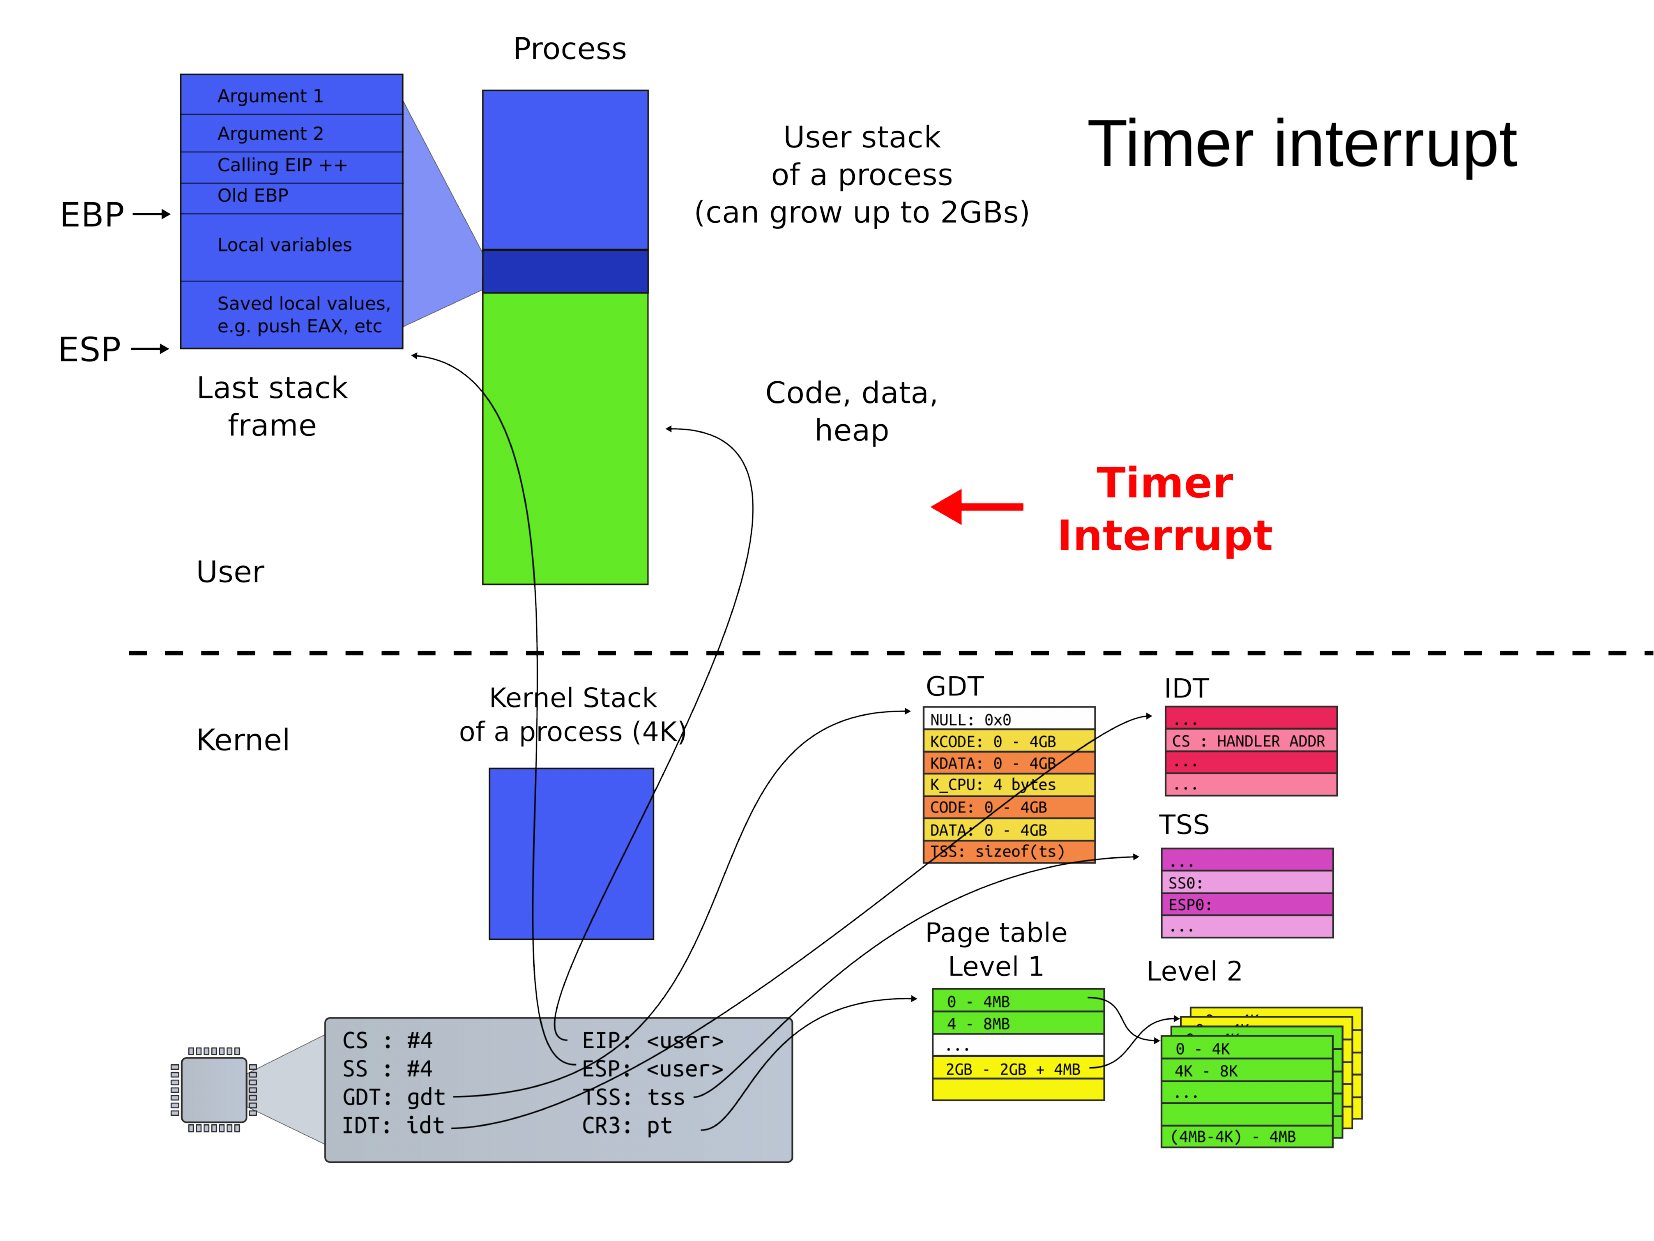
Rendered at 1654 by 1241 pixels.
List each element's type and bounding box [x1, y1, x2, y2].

picture [61, 37, 1654, 1163]
